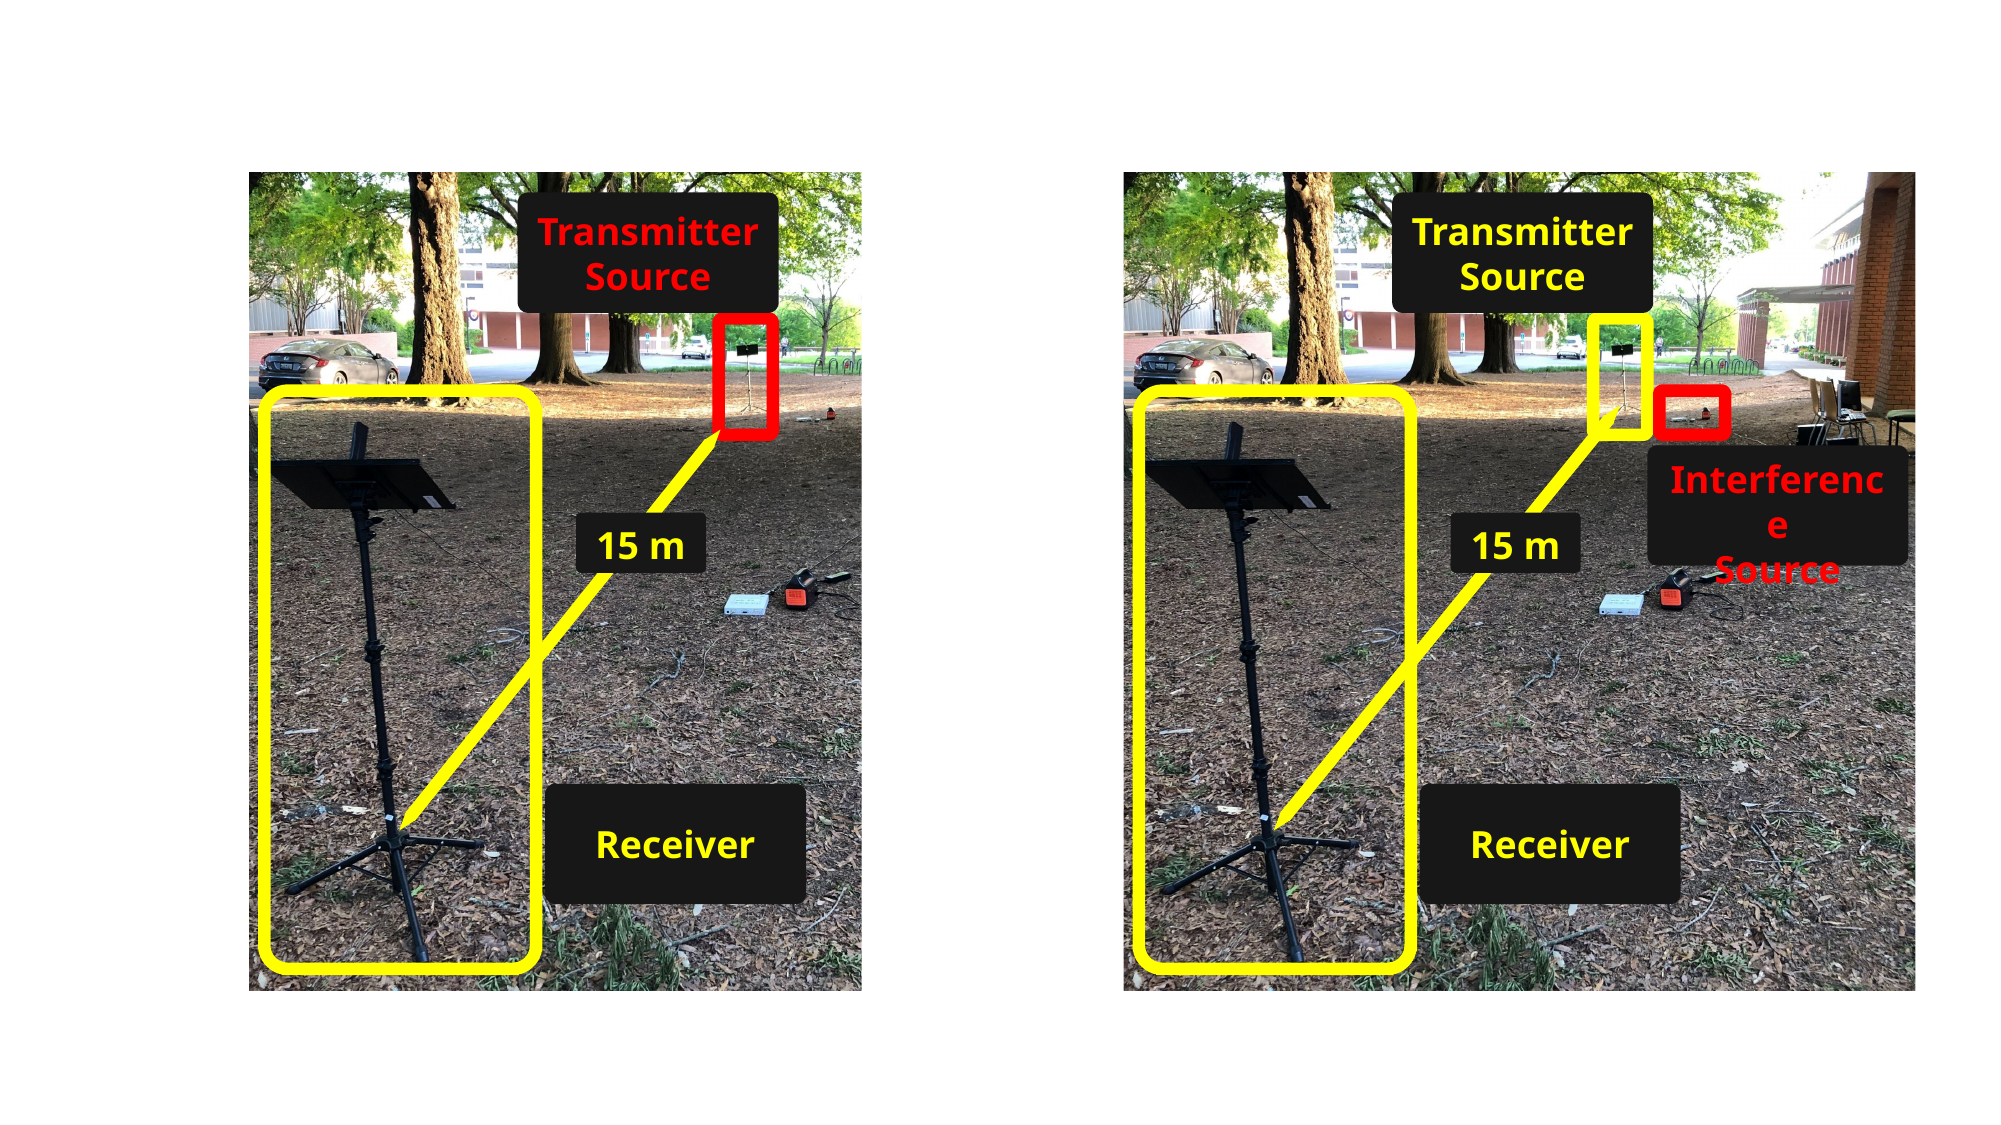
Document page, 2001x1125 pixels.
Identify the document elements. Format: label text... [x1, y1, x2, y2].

text_box 15 m [1450, 512, 1581, 573]
picture [249, 172, 862, 991]
text_box Transmitter Source [517, 192, 779, 313]
text_box Interference Source [1647, 445, 1909, 566]
text_box Transmitter Source [1392, 192, 1654, 313]
text_box Receiver [1419, 783, 1681, 905]
picture [1123, 172, 1916, 991]
text_box 15 m [576, 512, 707, 573]
text_box Receiver [545, 783, 807, 905]
